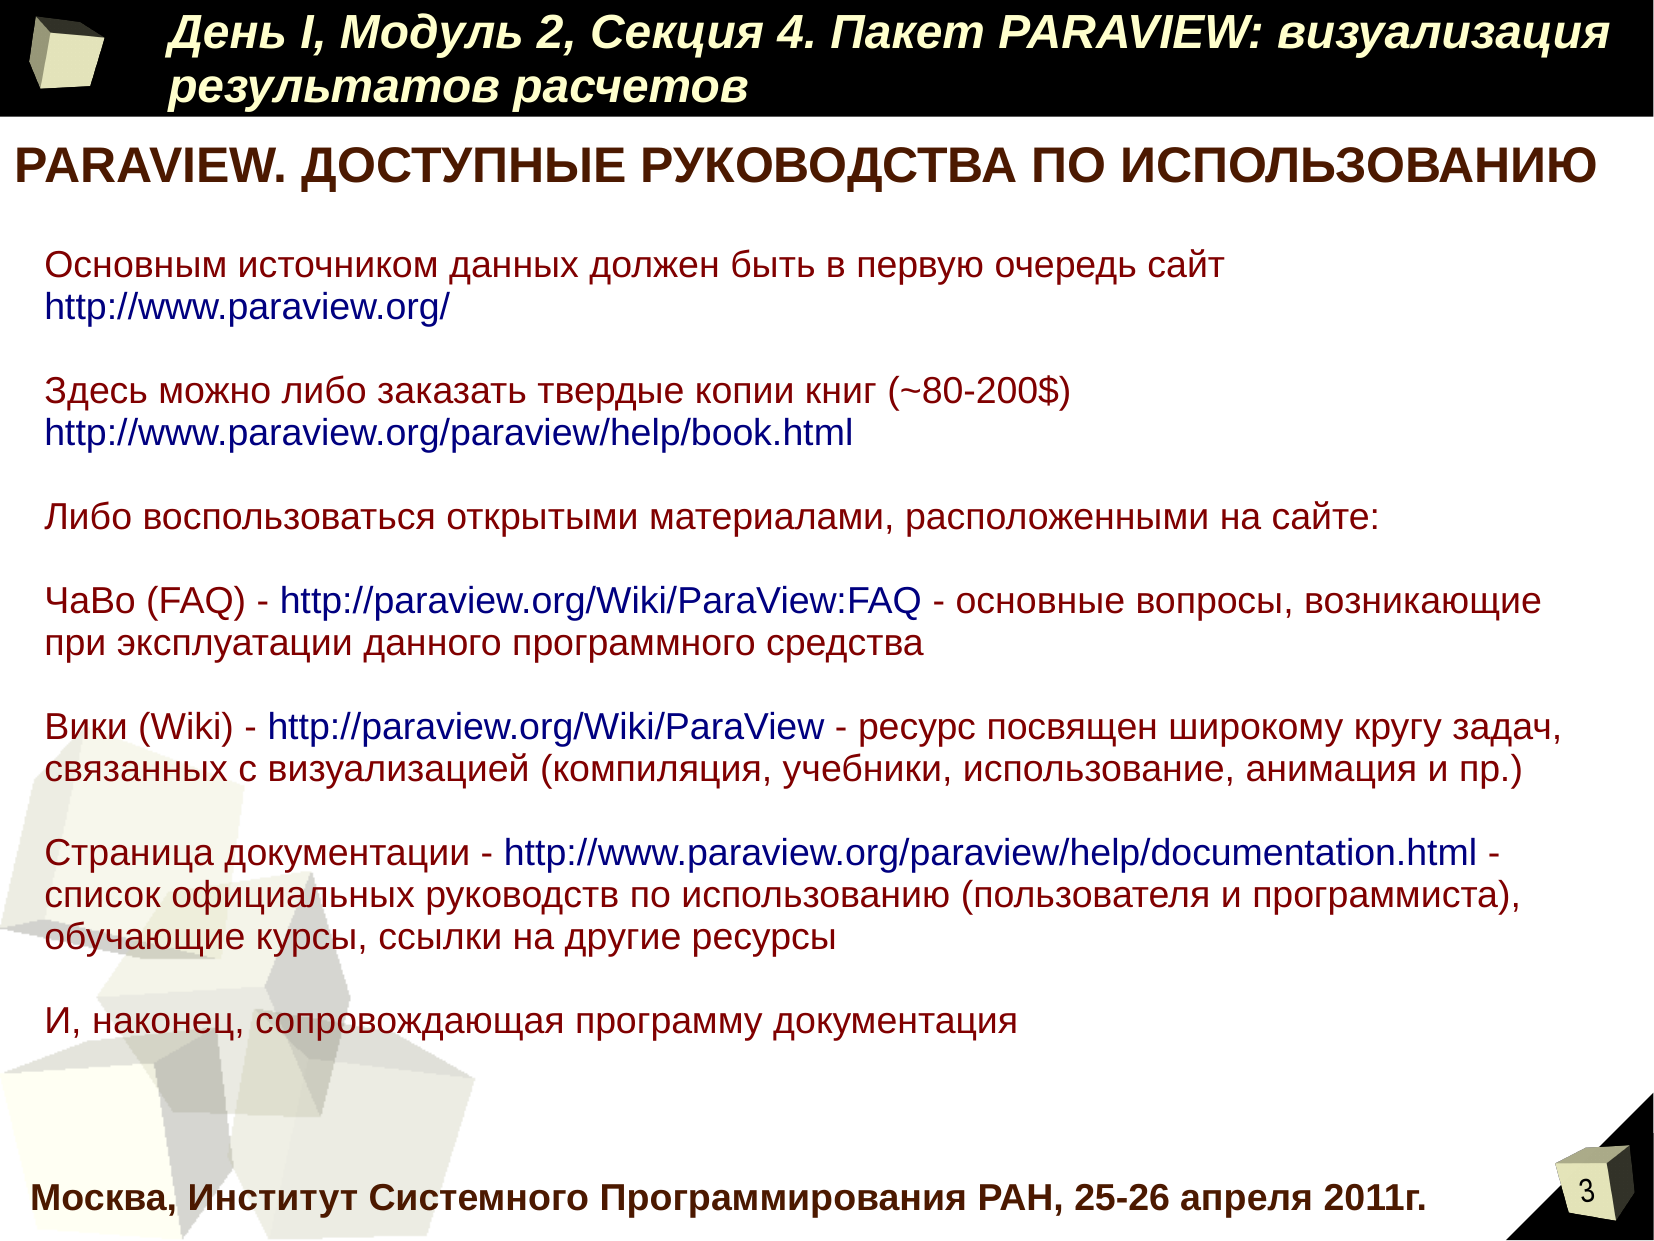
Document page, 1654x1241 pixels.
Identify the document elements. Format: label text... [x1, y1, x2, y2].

picture [464, 1193, 472, 1198]
text_box PARAVIEW. ДОСТУПНЫЕ РУКОВОДСТВА ПО ИСПОЛЬЗОВАНИЮ [0, 130, 1654, 211]
text_box Основным источником данных должен быть в первую очередь сайт http://www.paraview.org/ Здесь можно либо заказать твердые копии книг (~80-200$) http://www.paraview.org/paraview/help/book.html Либо воспользоваться открытыми материалами, расположенными на сайте: ЧаВо (FAQ) - http://paraview.org/Wiki/ParaView:FAQ - основные вопросы, возникающие при эксплуатации данного программного средства Вики (Wiki) - http://paraview.org/Wiki/ParaView - ресурс посвящен широкому кругу задач, связанных с визуализацией (компиляция, учебники, использование, анимация и пр.) Страница документации - http://www.paraview.org/paraview/help/documentation.html - список официальных руководств по использованию (пользователя и программиста), обучающие курсы, ссылки на другие ресурсы И, наконец, сопровождающая программу документация [29, 236, 1625, 1049]
picture [0, 726, 477, 1241]
